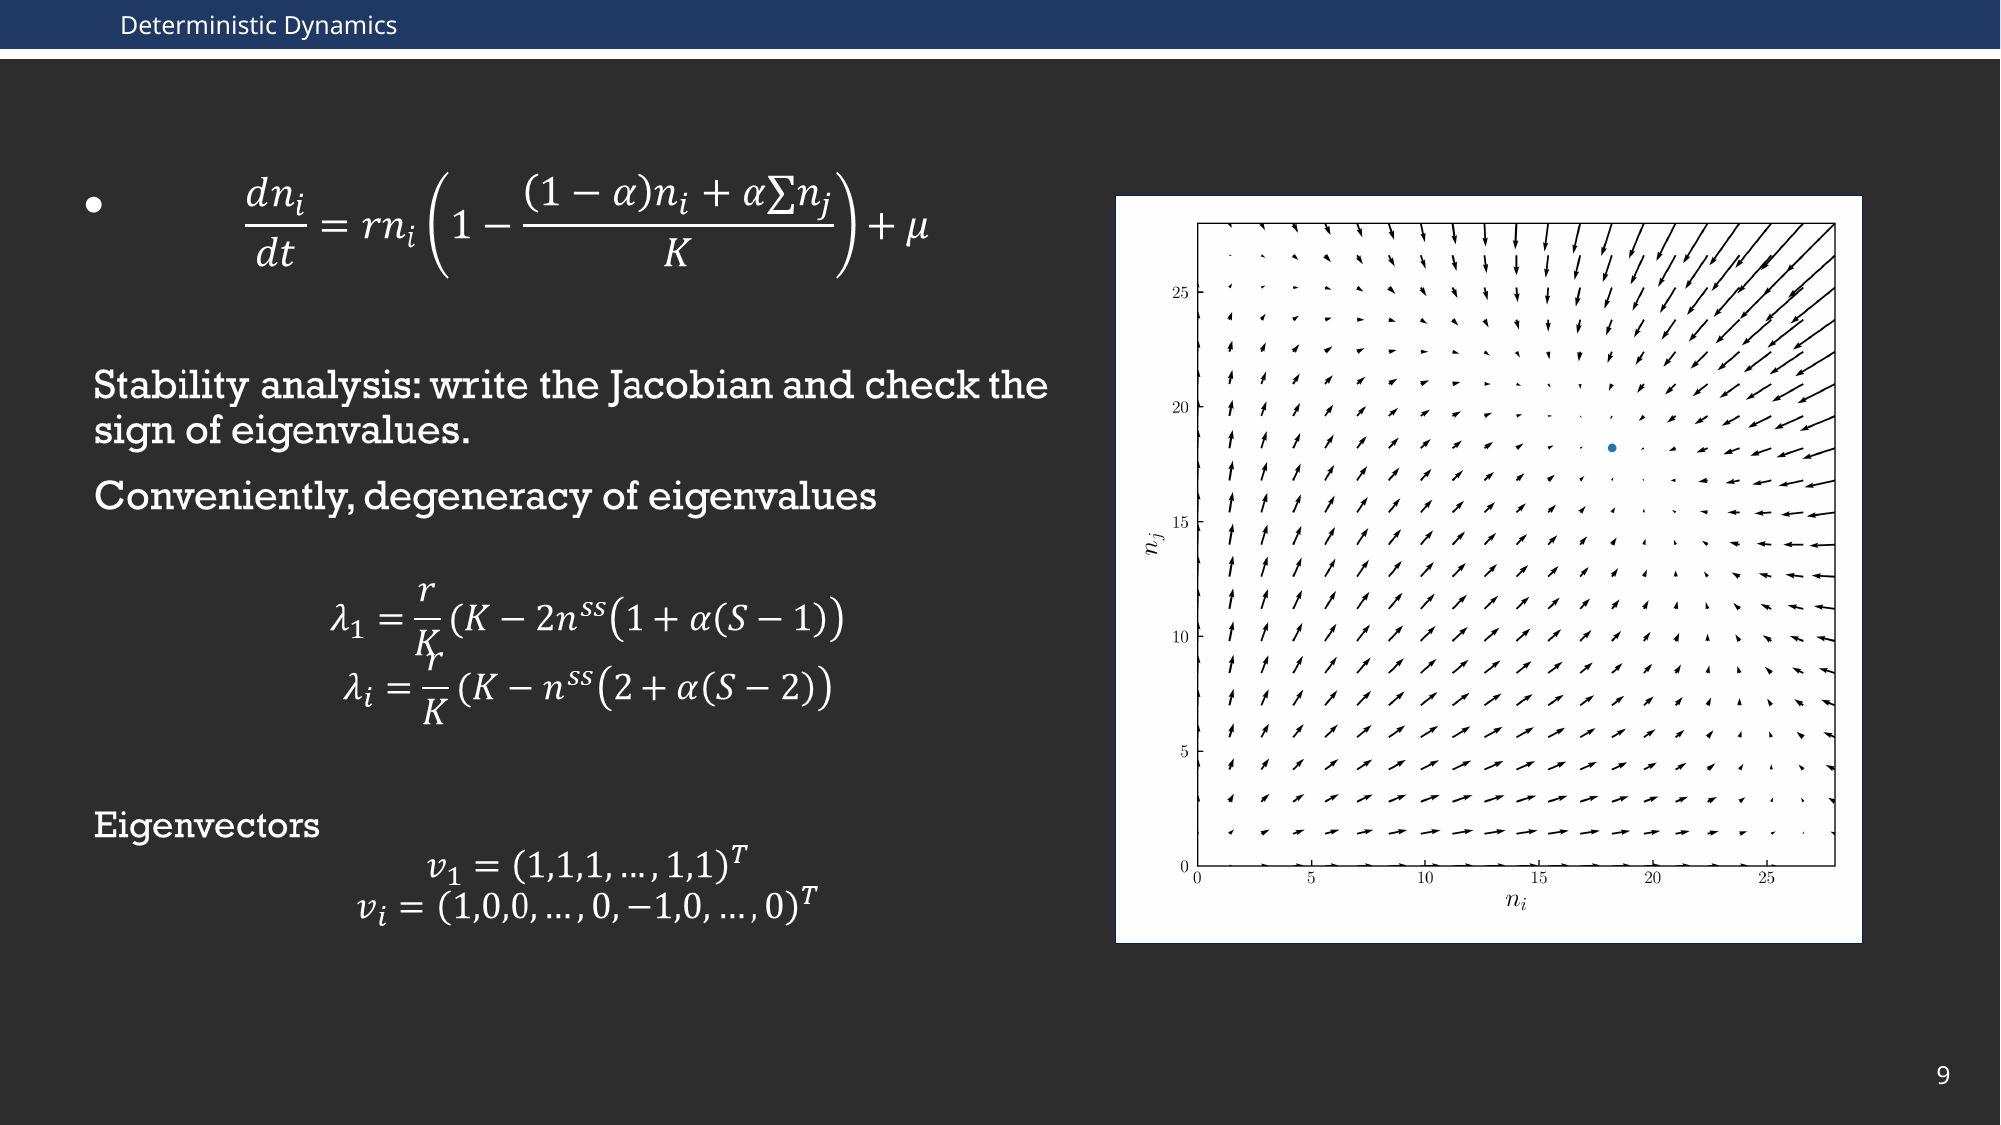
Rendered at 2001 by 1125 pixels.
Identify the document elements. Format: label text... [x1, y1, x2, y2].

picture [1115, 195, 1863, 944]
list [68, 168, 1095, 1077]
slide_number <number> [1515, 1046, 1966, 1107]
footer Deterministic Dynamics [0, 0, 519, 51]
